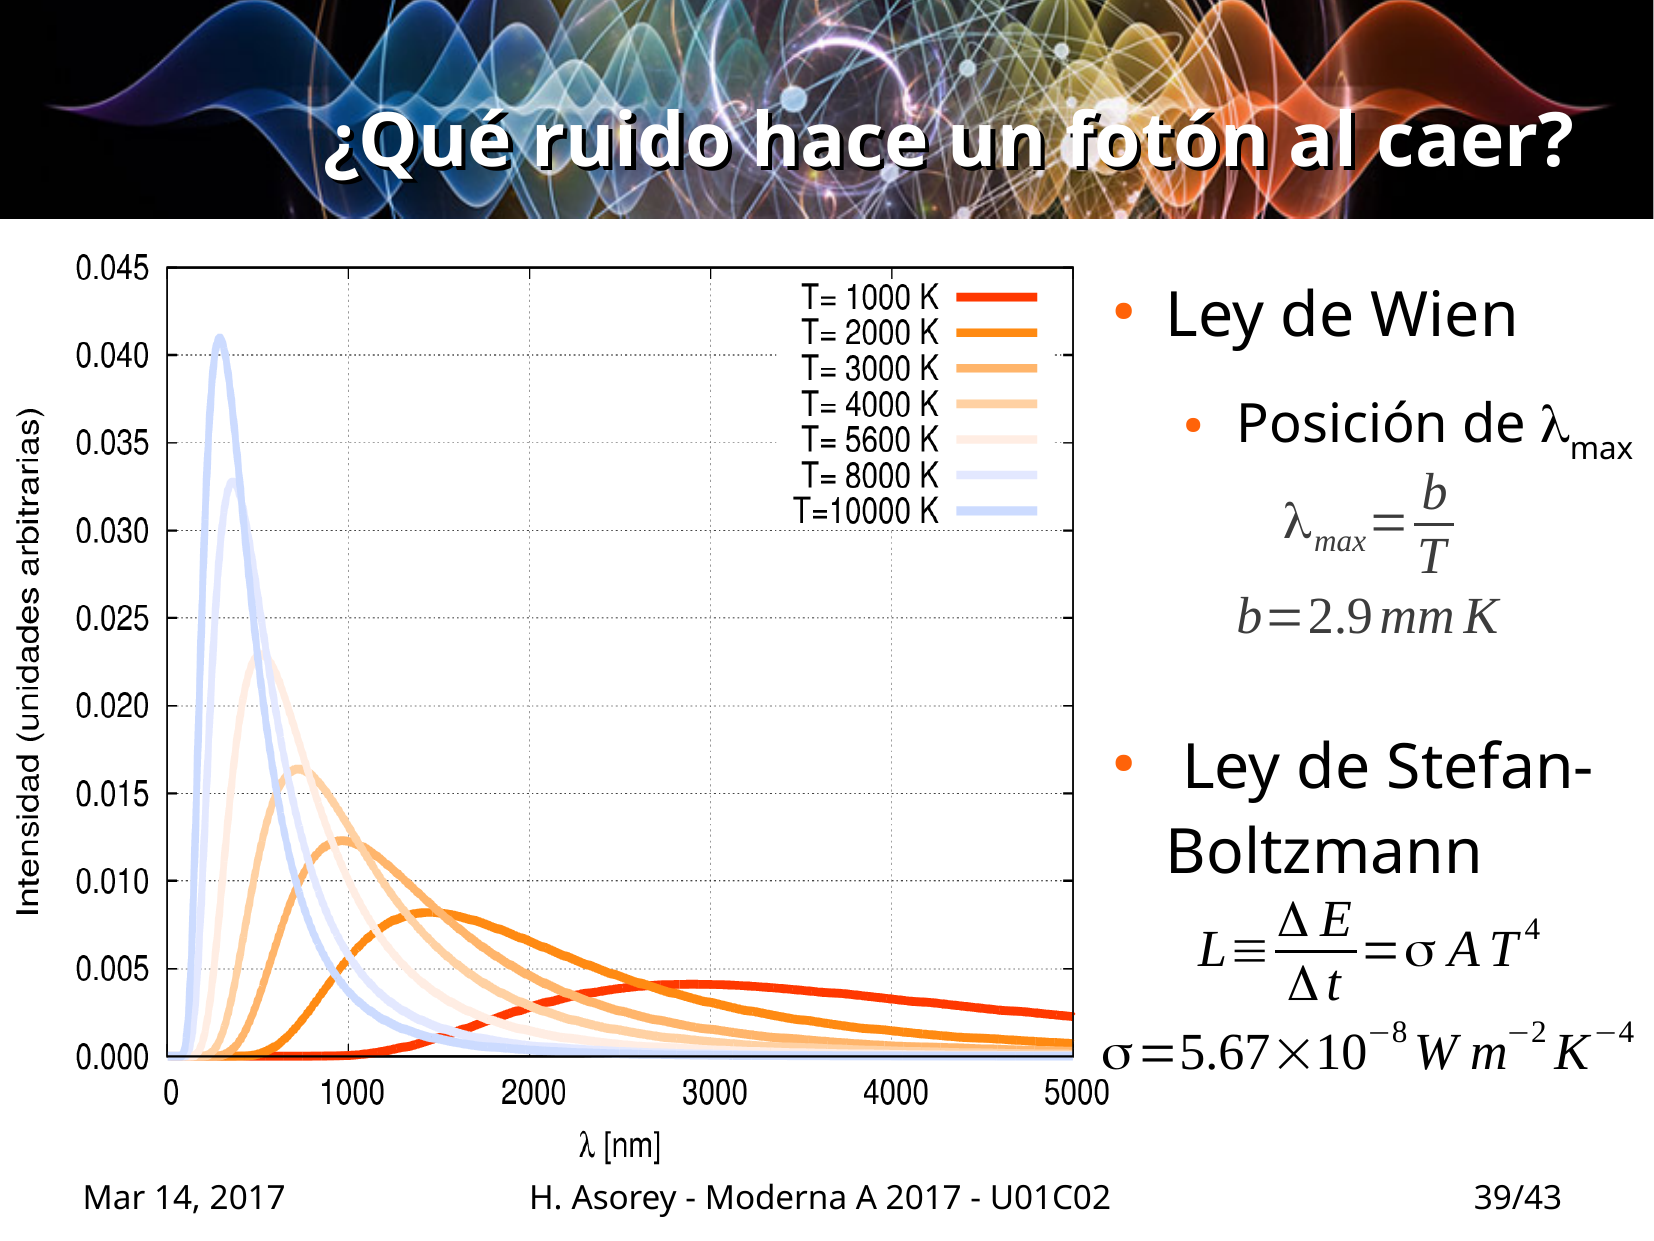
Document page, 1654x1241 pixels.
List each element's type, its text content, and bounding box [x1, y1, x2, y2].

title ¿Qué ruido hace un fotón al caer? [86, 49, 1576, 226]
chart [1230, 462, 1509, 646]
picture [0, 0, 1654, 219]
picture [4, 224, 1126, 1171]
list Ley de Wien Posición de lmax Ley de Stefan-Boltzmann [1095, 270, 1643, 1171]
chart [1095, 889, 1642, 1081]
